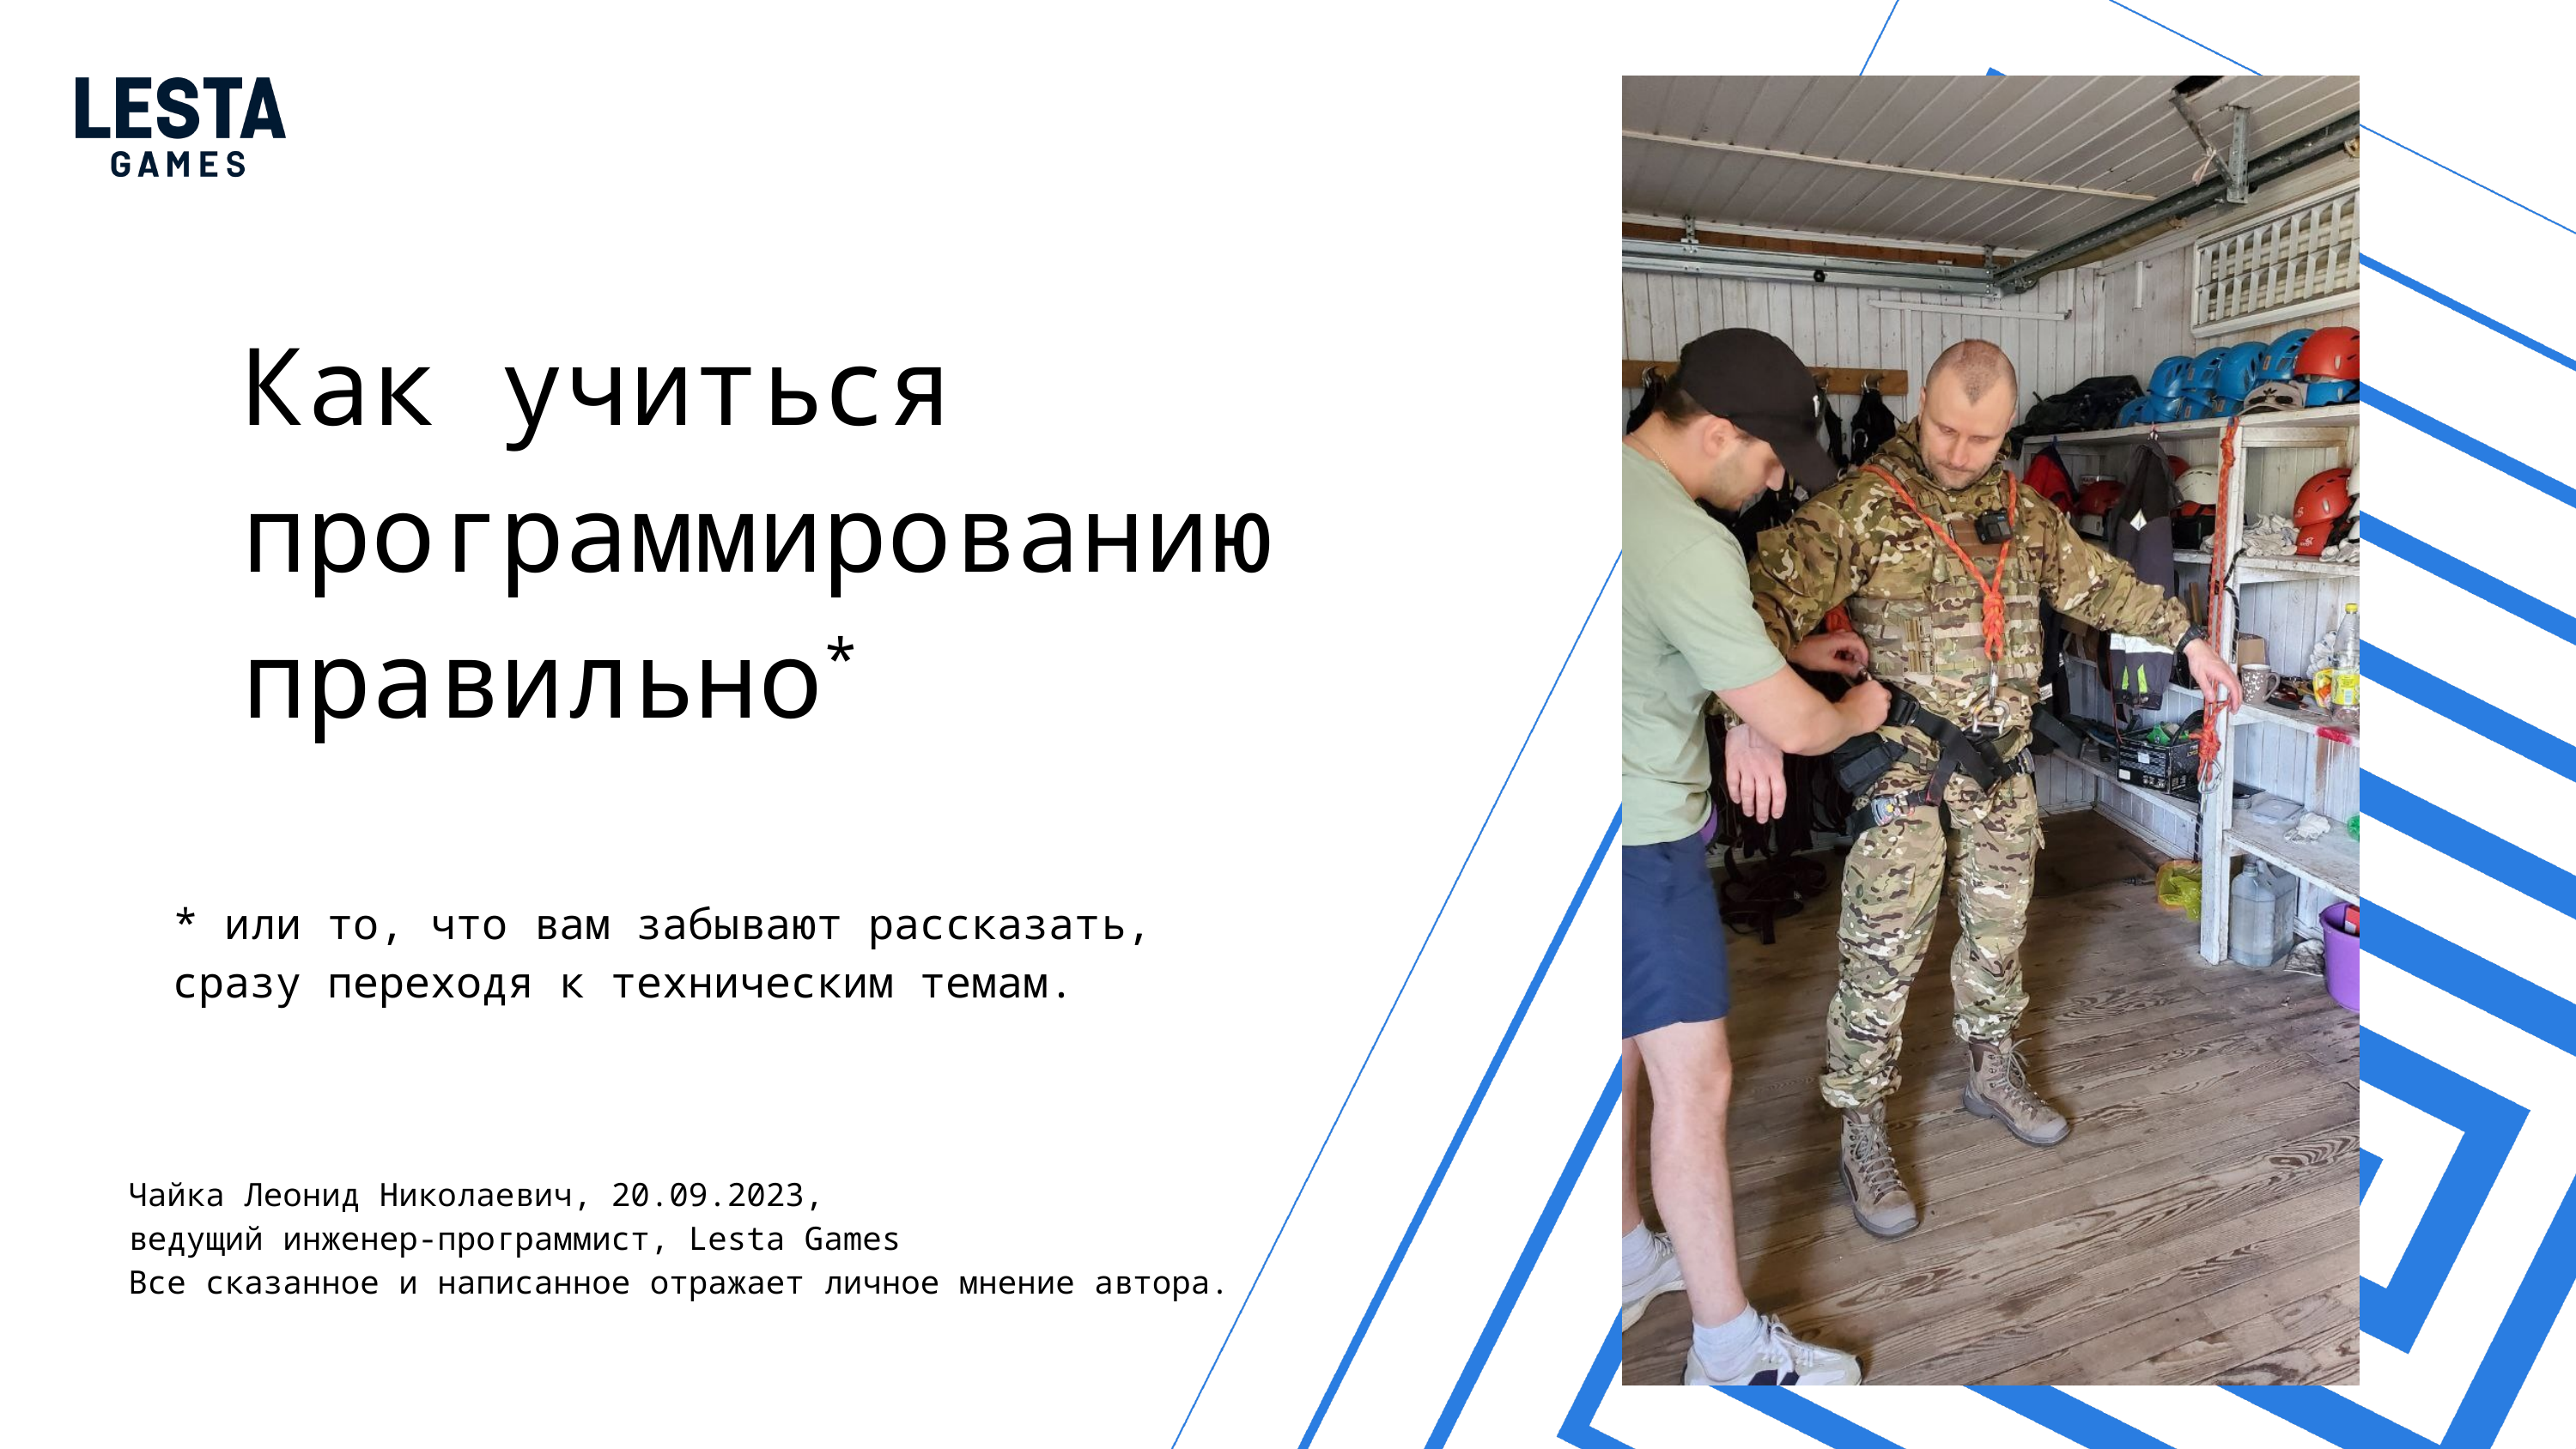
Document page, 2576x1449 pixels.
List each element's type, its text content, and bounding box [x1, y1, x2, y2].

picture [1100, 0, 2576, 1449]
text_box Как учиться программированию правильно* [179, 304, 1471, 743]
picture [76, 77, 286, 178]
text_box * или то, что вам забывают рассказать, сразу переходя к техническим темам. [160, 887, 1293, 1268]
text_box Чайка Леонид Николаевич, 20.09.2023, ведущий инженер-программист, Lesta Games Все сказанное и написанное отражает личное мнение автора. [115, 1166, 1242, 1307]
